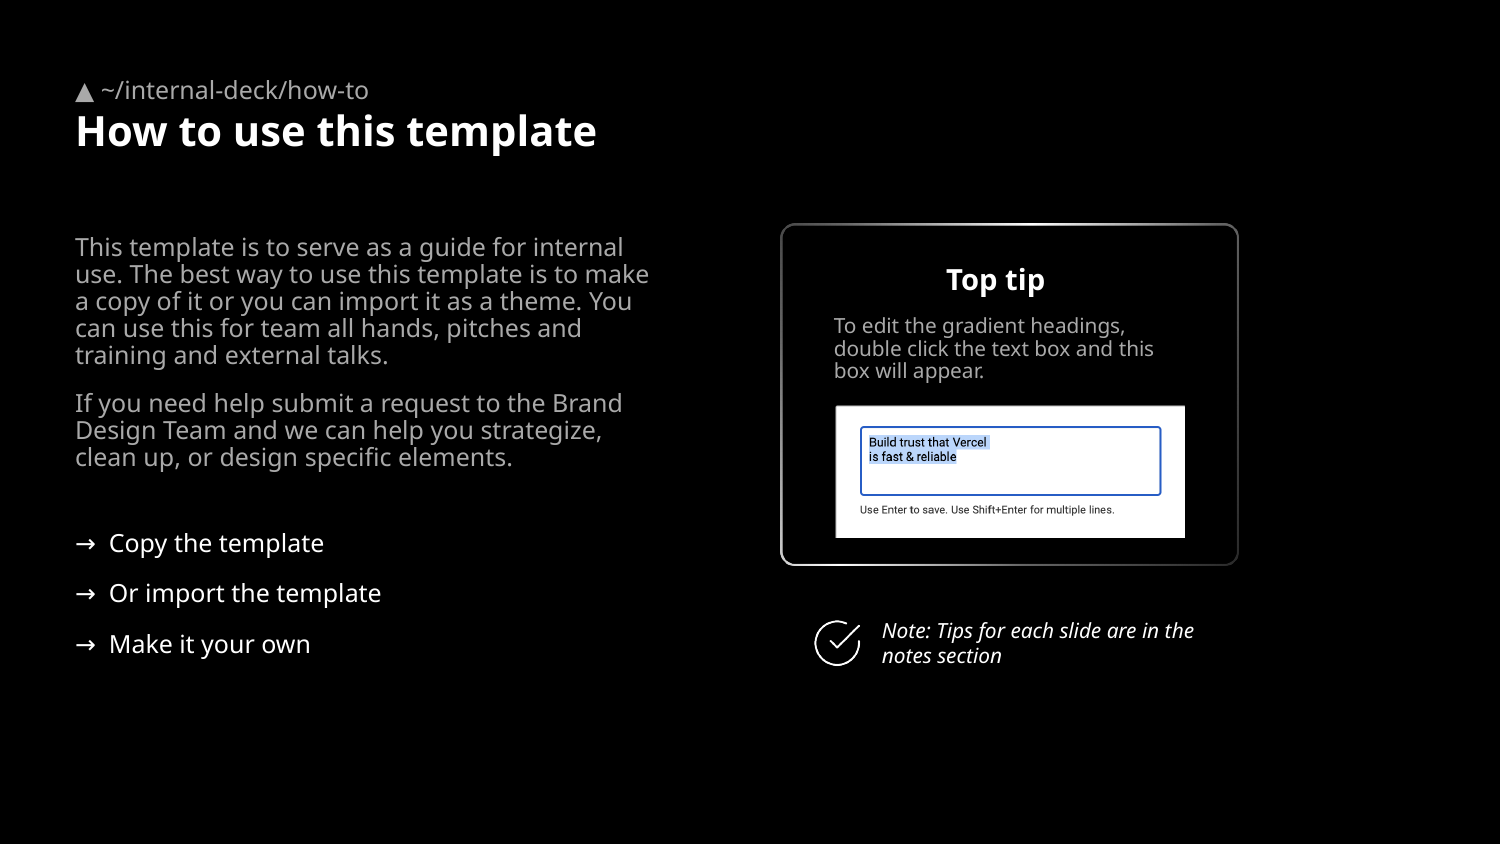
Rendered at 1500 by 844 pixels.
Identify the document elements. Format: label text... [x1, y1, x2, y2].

text_box → Copy the template → Or import the template → Make it your own [75, 527, 392, 659]
text_box How to use this template [74, 105, 637, 156]
text_box This template is to serve as a guide for internal use. The best way to use this template is to make a copy of it or you can import it as a theme. You can use this for team all hands, pitches and training and external talks. If you need help submit a request to the Brand Design Team and we can help you strategize, clean up, or design specific elements. [75, 235, 655, 472]
text_box ▲ ~/internal-deck/how-to [75, 75, 568, 106]
picture [780, 223, 1239, 566]
text_box Note: Tips for each slide are in the notes section [881, 618, 1199, 669]
text_box Top tip [850, 260, 1142, 296]
picture [811, 617, 863, 669]
text_box To edit the gradient headings, double click the text box and this box will appear. [833, 315, 1185, 384]
